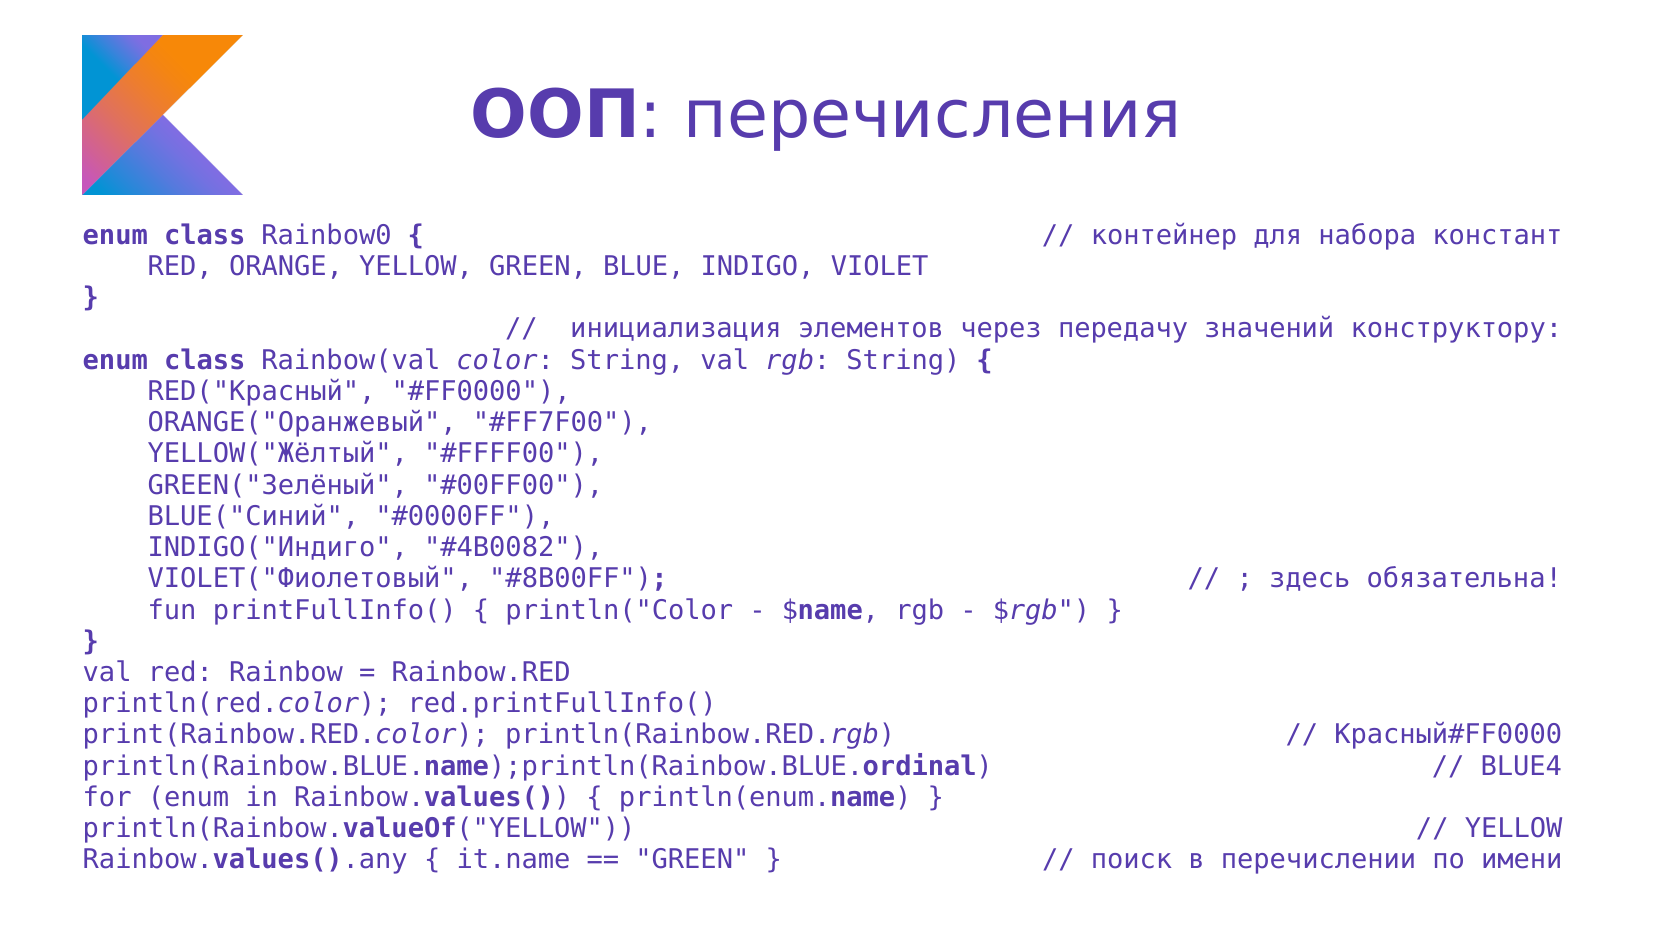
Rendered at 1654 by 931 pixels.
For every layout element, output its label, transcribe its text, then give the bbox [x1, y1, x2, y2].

subtitle enum class Rainbow0 { // контейнер для набора констант RED, ORANGE, YELLOW, GREEN, BLUE, INDIGO, VIOLET } // инициализация элементов через передачу значений конструктору: enum class Rainbow(val color: String, val rgb: String) { RED("Красный", "#FF0000"), ORANGE("Оранжевый", "#FF7F00"), YELLOW("Жёлтый", "#FFFF00"), GREEN("Зелёный", "#00FF00"), BLUE("Синий", "#0000FF"), INDIGO("Индиго", "#4B0082"), VIOLET("Фиолетовый", "#8B00FF"); // ; здесь обязательна! fun printFullInfo() { println("Color - $name, rgb - $rgb") } } val red: Rainbow = Rainbow.RED println(red.color); red.printFullInfo() print(Rainbow.RED.color); println(Rainbow.RED.rgb) // Красный#FF0000 println(Rainbow.BLUE.name);println(Rainbow.BLUE.ordinal) // BLUE4 for (enum in Rainbow.values()) { println(enum.name) } println(Rainbow.valueOf("YELLOW")) // YELLOW Rainbow.values().any { it.name == "GREEN" } // поиск в перечислении по имени [82, 204, 1571, 890]
picture [82, 35, 243, 195]
title ООП: перечисления [243, 37, 1571, 193]
